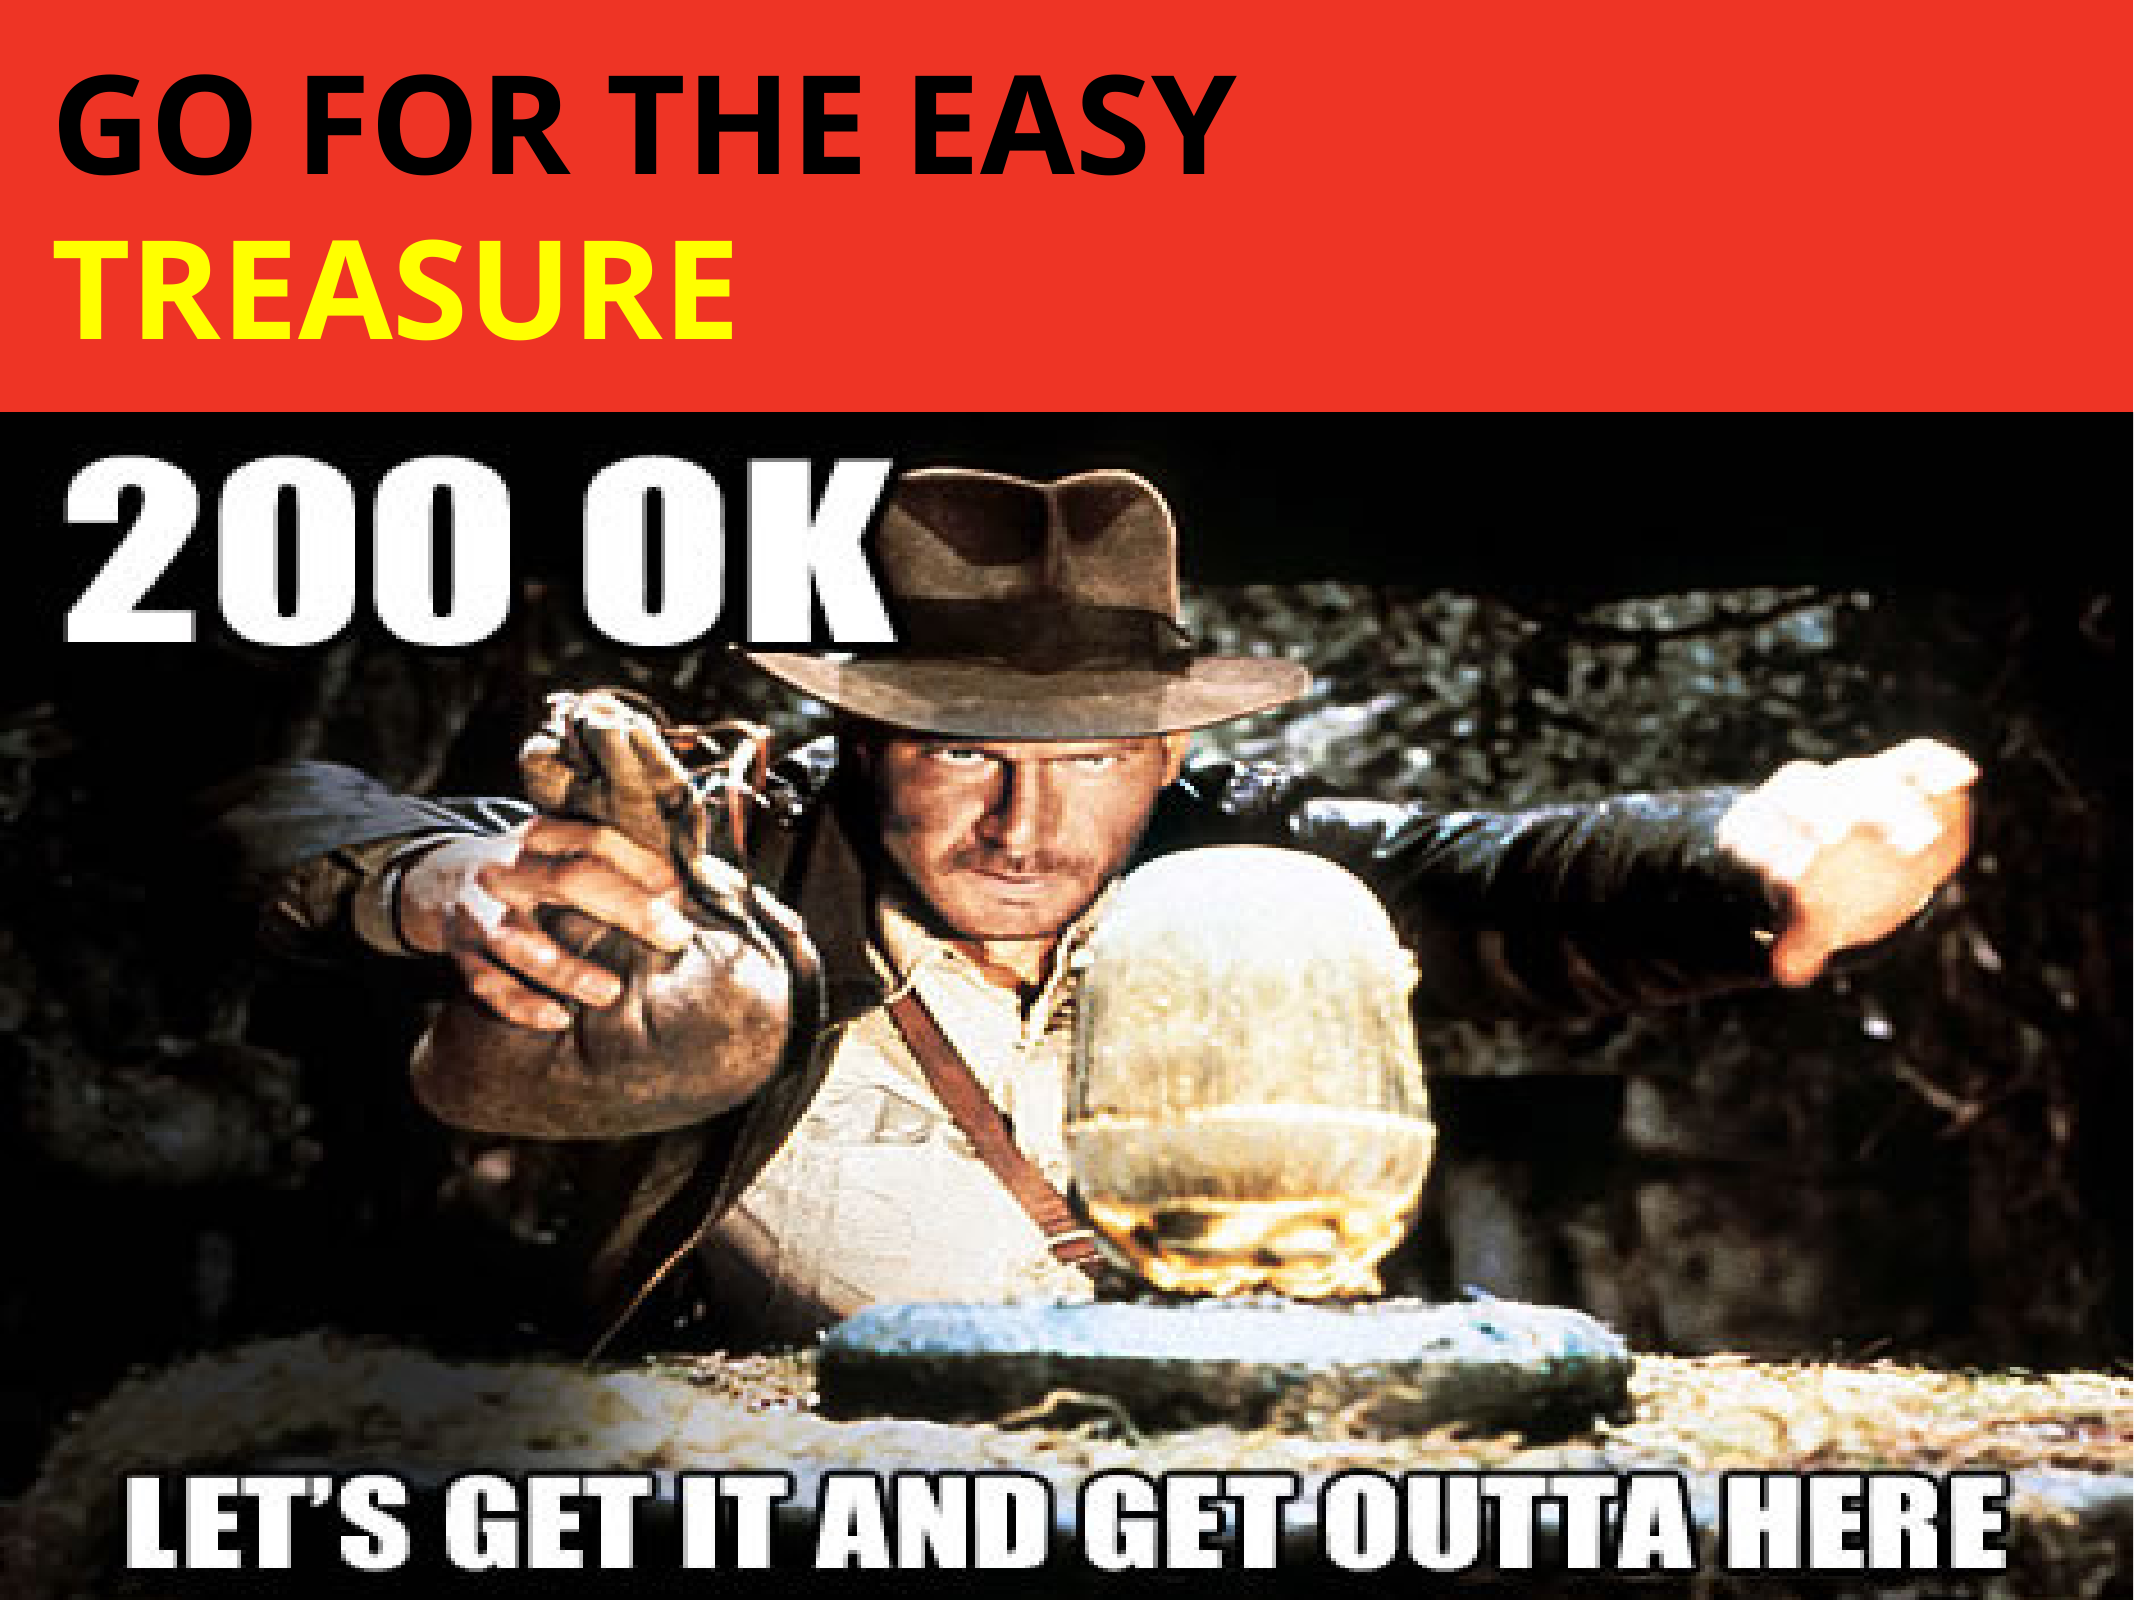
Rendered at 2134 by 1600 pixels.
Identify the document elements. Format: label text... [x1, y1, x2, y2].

text_box GO FOR THE EASY TREASURE [41, 37, 2134, 412]
picture [0, 412, 2134, 1600]
